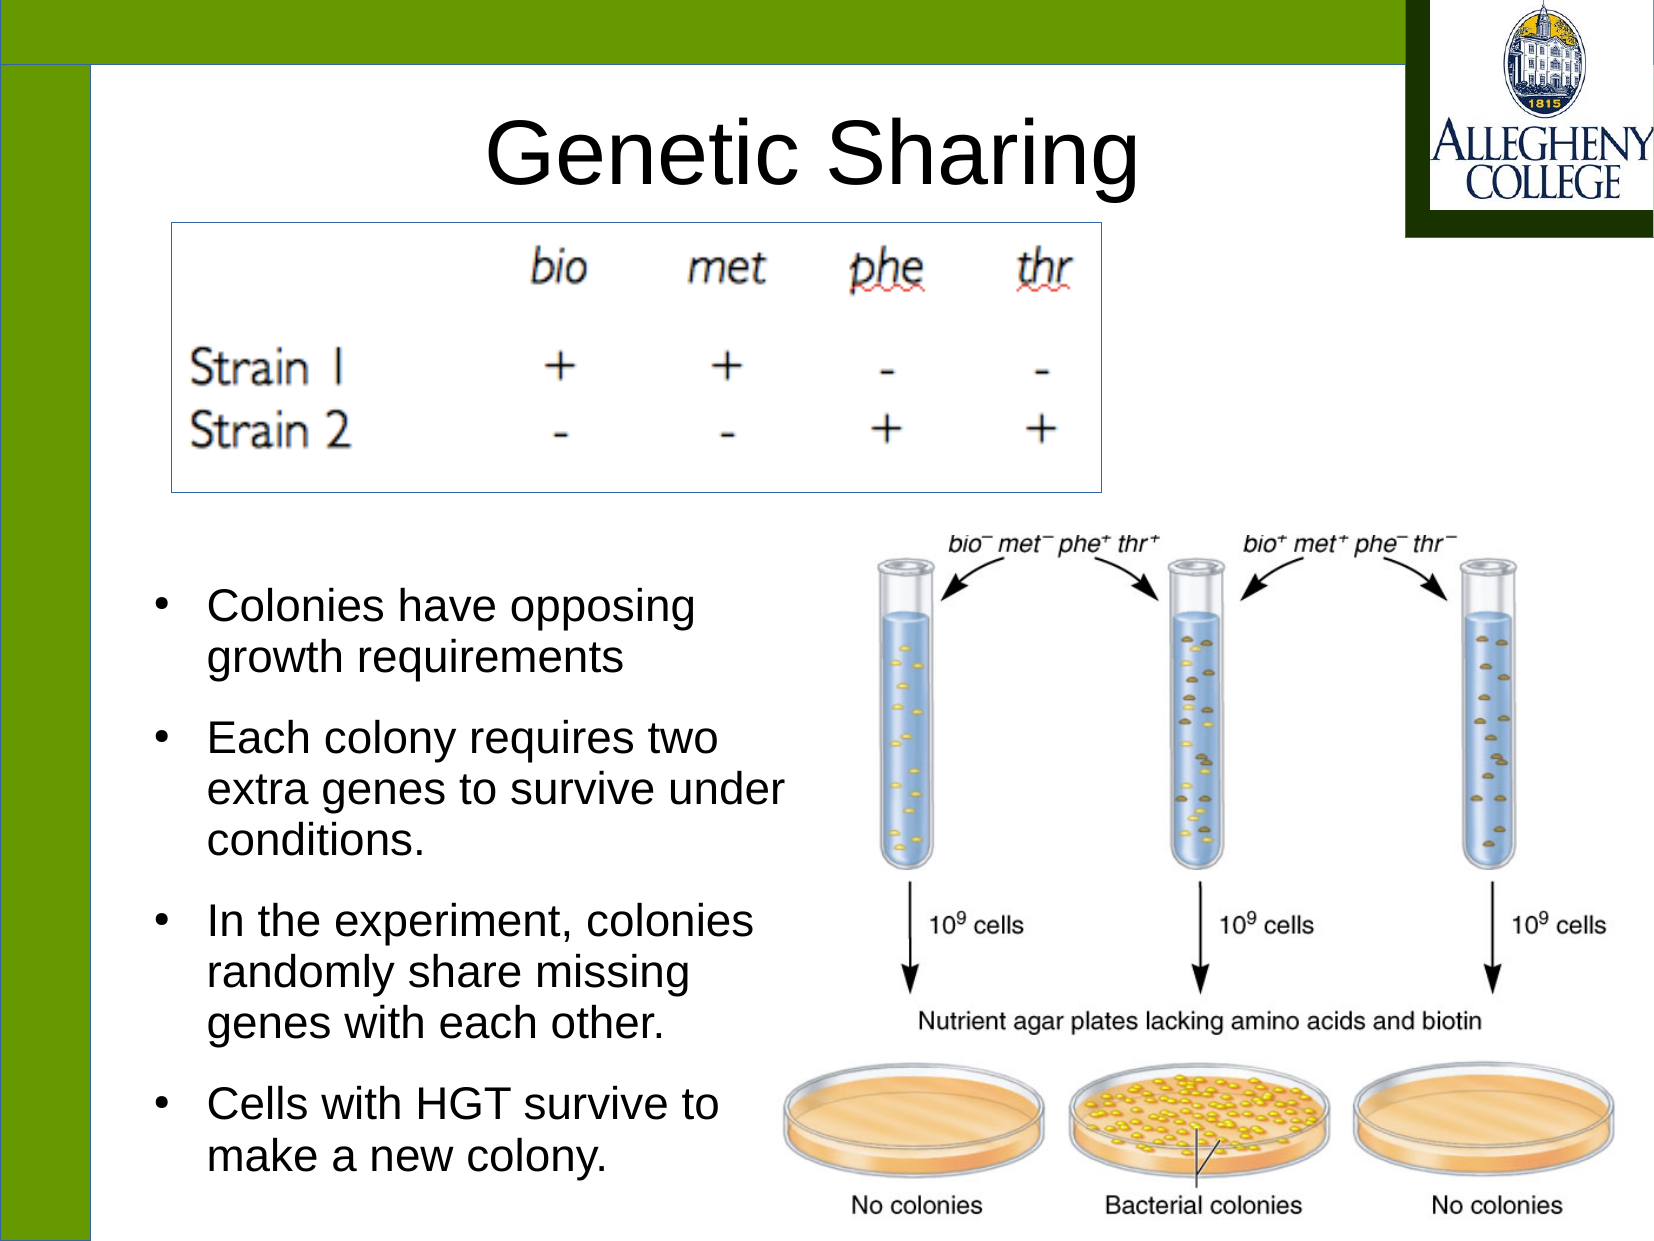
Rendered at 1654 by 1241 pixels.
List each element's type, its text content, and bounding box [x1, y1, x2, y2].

picture [773, 535, 1627, 1220]
picture [1430, 0, 1654, 210]
text_box [0, 0, 1654, 1241]
title Genetic Sharing [112, 65, 1515, 257]
picture [171, 257, 1102, 493]
list Colonies have opposing growth requirements Each colony requires two extra genes to survive under conditions. In the experiment, colonies randomly share missing genes with each other. Cells with HGT survive to make a new colony. [135, 579, 790, 1186]
